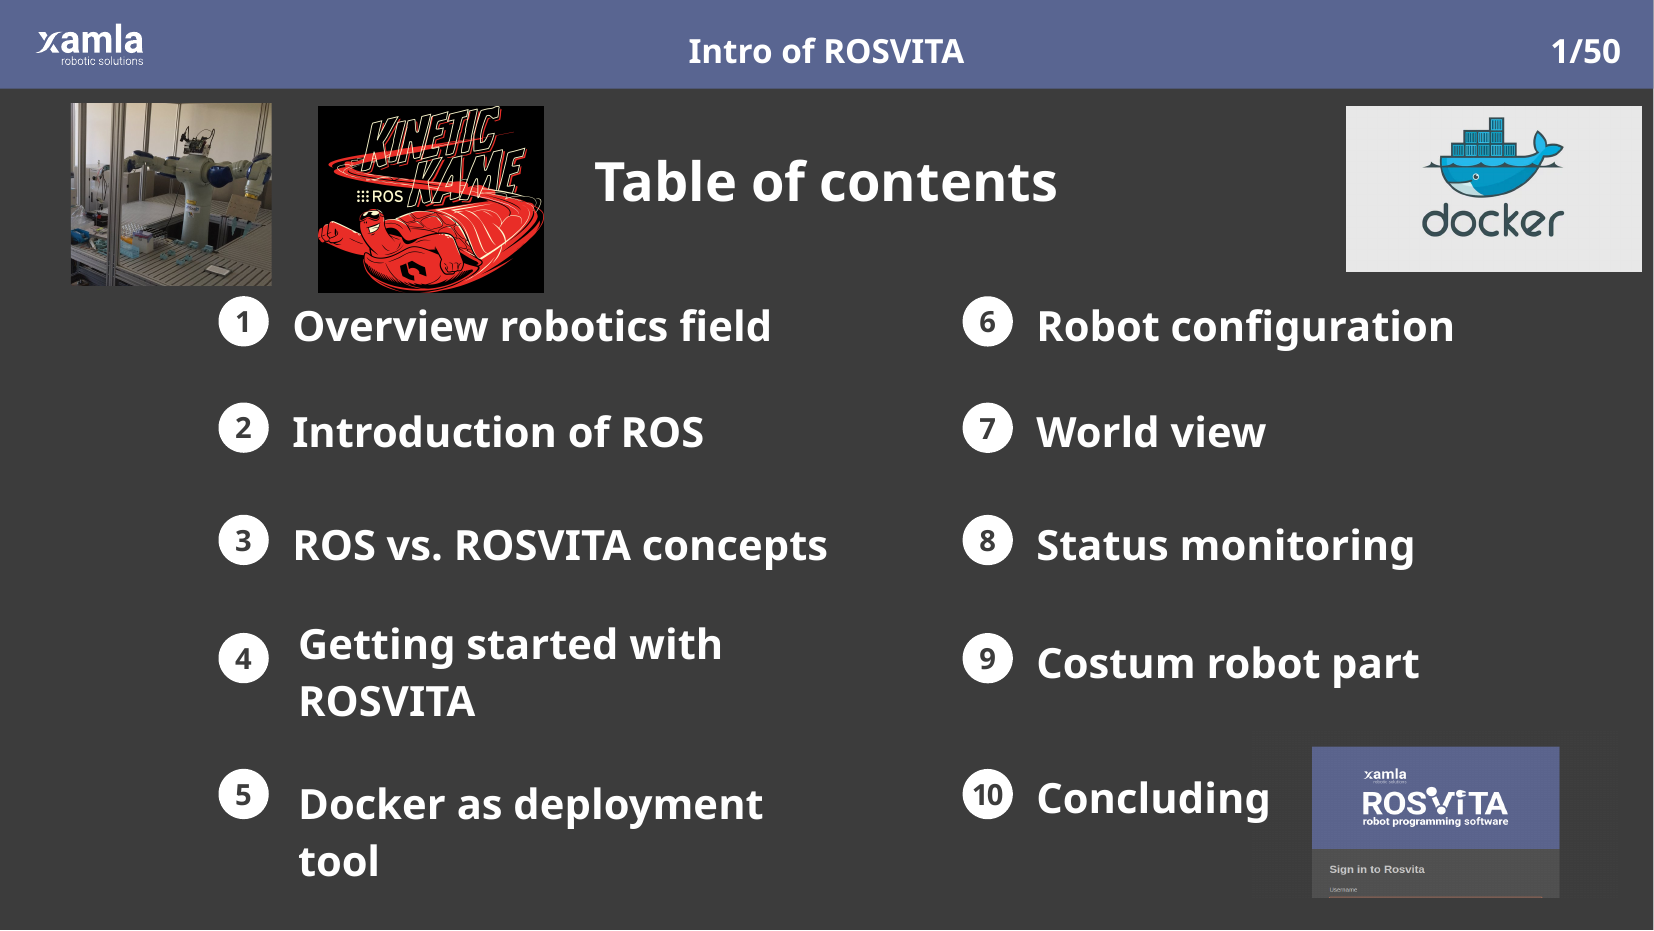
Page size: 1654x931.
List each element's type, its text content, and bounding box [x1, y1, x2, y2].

picture [35, 23, 143, 65]
text_box 1/50 [1511, 20, 1636, 80]
text_box 4 [218, 632, 269, 684]
picture [1252, 730, 1619, 898]
text_box Status monitoring [1021, 508, 1589, 578]
text_box Intro of ROSVITA [296, 20, 1357, 80]
text_box ROS vs. ROSVITA concepts [277, 507, 845, 578]
text_box [0, 0, 1654, 89]
text_box 1 [218, 296, 269, 347]
text_box 10 [962, 768, 1013, 820]
text_box Costum robot part [1021, 626, 1589, 697]
text_box Overview robotics field [277, 289, 845, 360]
text_box 7 [962, 402, 1013, 453]
picture [318, 106, 544, 293]
text_box Table of contents [544, 135, 1213, 223]
text_box 3 [218, 514, 269, 566]
text_box 5 [218, 768, 269, 820]
text_box 9 [962, 633, 1013, 684]
text_box World view [1021, 395, 1589, 466]
picture [1346, 106, 1642, 272]
text_box 6 [962, 296, 1013, 347]
text_box 8 [962, 514, 1013, 566]
text_box Introduction of ROS [277, 395, 845, 466]
text_box Getting started with ROSVITA [283, 607, 851, 733]
picture [70, 103, 272, 286]
text_box Concluding [1021, 761, 1589, 858]
text_box Robot configuration [1021, 289, 1589, 360]
text_box Docker as deployment tool [283, 767, 851, 838]
text_box 2 [218, 402, 269, 453]
